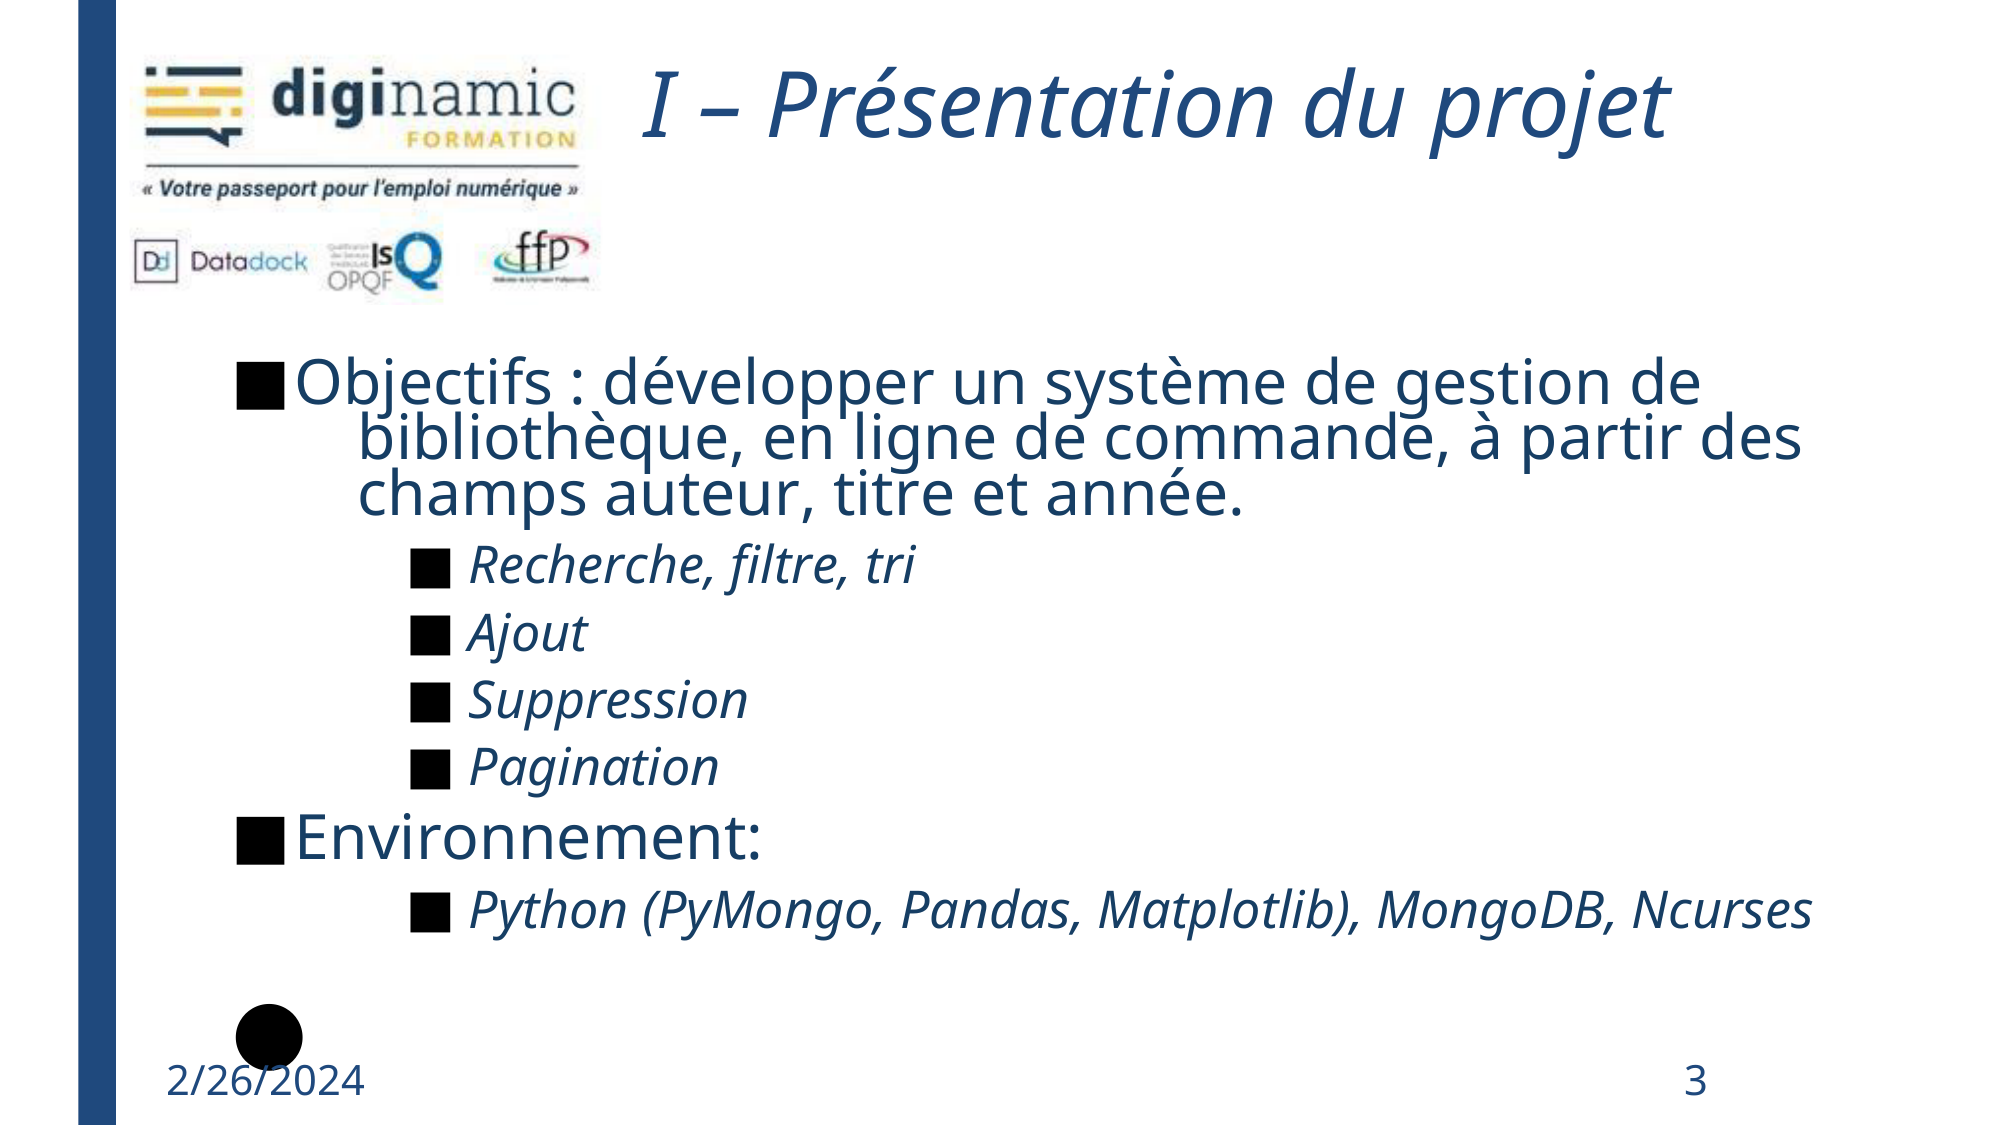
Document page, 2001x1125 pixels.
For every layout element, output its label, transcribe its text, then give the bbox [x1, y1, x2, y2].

list Objectifs : développer un système de gestion de bibliothèque, en ligne de commande, à partir des champs auteur, titre et année. Recherche, filtre, tri Ajout Suppression Pagination Environnement: Python (PyMongo, Pandas, Matplotlib), MongoDB, Ncurses [216, 352, 1881, 1110]
text_box [1669, 1043, 1931, 1110]
text_box 2/26/2024 [151, 1043, 389, 1110]
title I – Présentation du projet [516, 51, 1801, 181]
